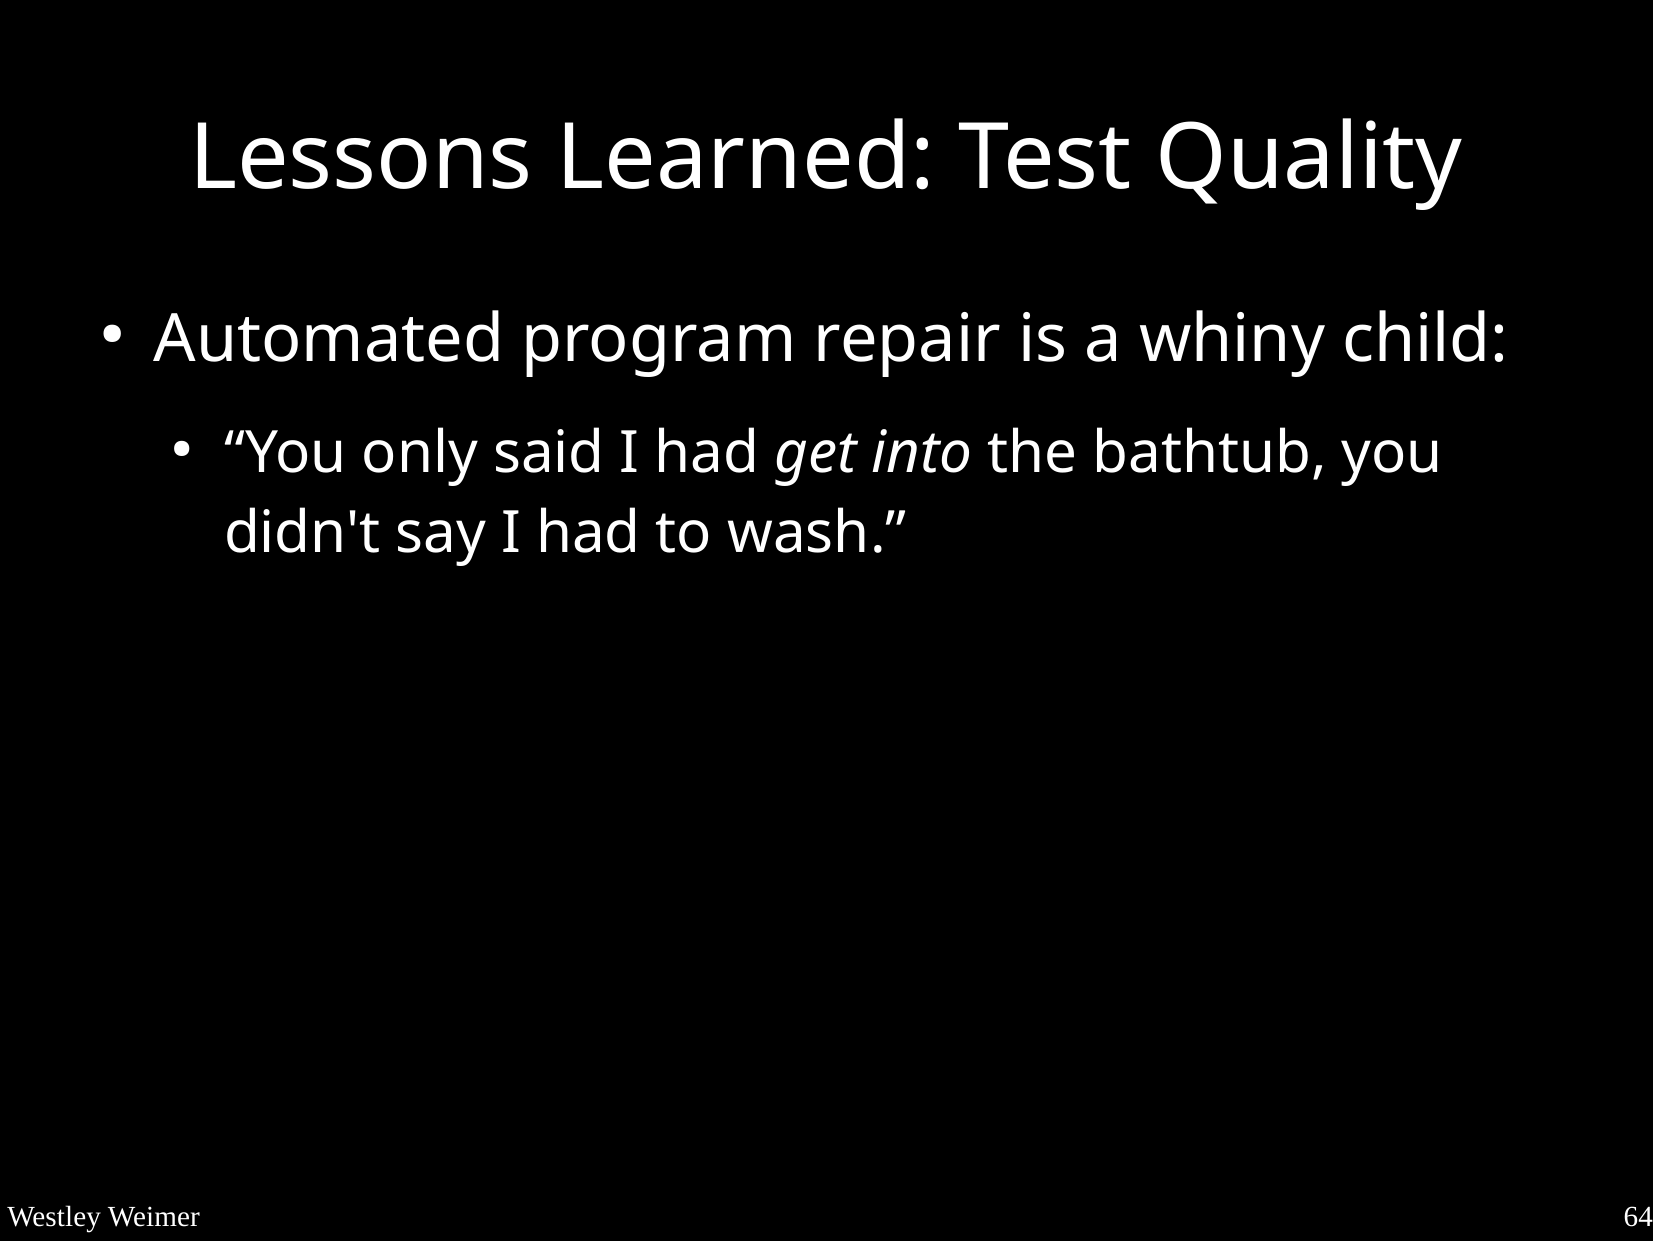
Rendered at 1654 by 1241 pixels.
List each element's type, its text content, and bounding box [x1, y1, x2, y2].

list Automated program repair is a whiny child: “You only said I had get into the bathtub, you didn't say I had to wash.” [82, 290, 1571, 1109]
title Lessons Learned: Test Quality [82, 49, 1571, 257]
